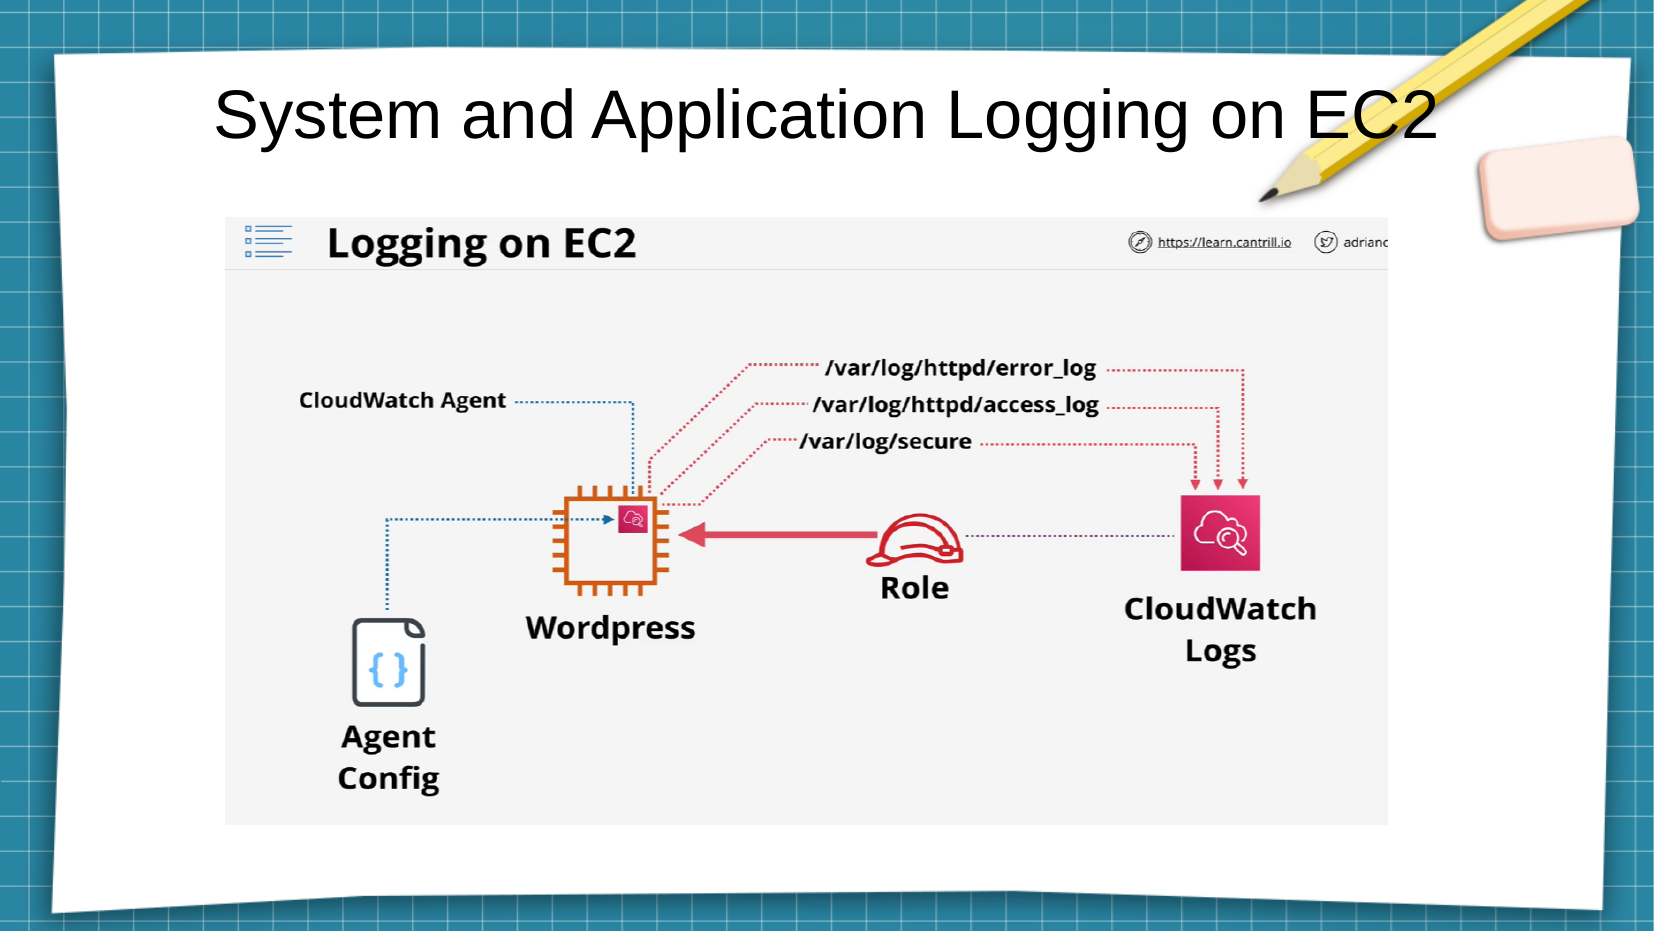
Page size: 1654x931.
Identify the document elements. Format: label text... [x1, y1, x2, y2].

title System and Application Logging on EC2 [82, 37, 1571, 193]
picture [0, 0, 1654, 931]
